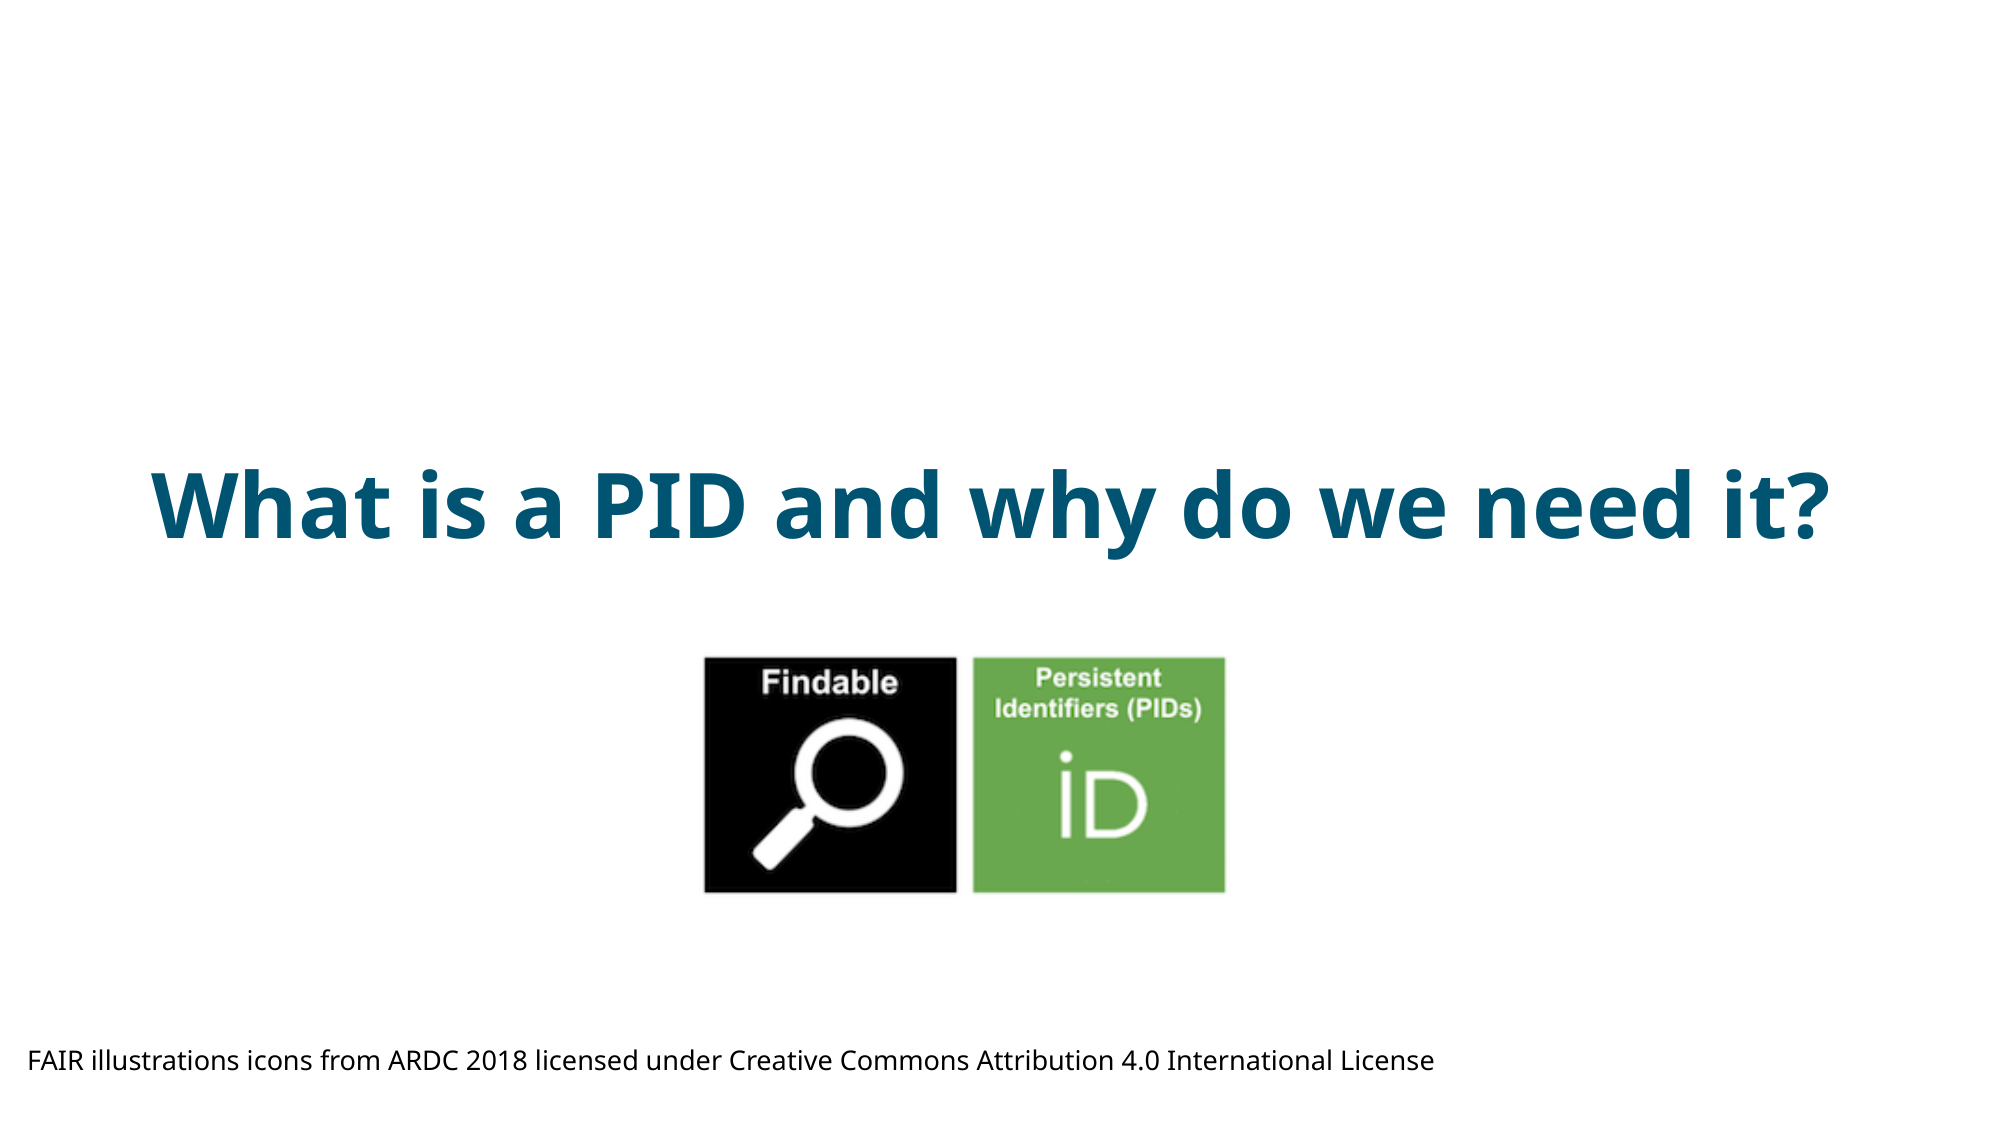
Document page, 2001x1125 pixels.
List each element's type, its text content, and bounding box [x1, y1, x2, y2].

text_box FAIR illustrations icons from ARDC 2018 licensed under Creative Commons Attribution 4.0 International License [12, 1028, 1548, 1125]
title What is a PID and why do we need it? [141, 419, 1842, 601]
picture [696, 649, 1237, 900]
